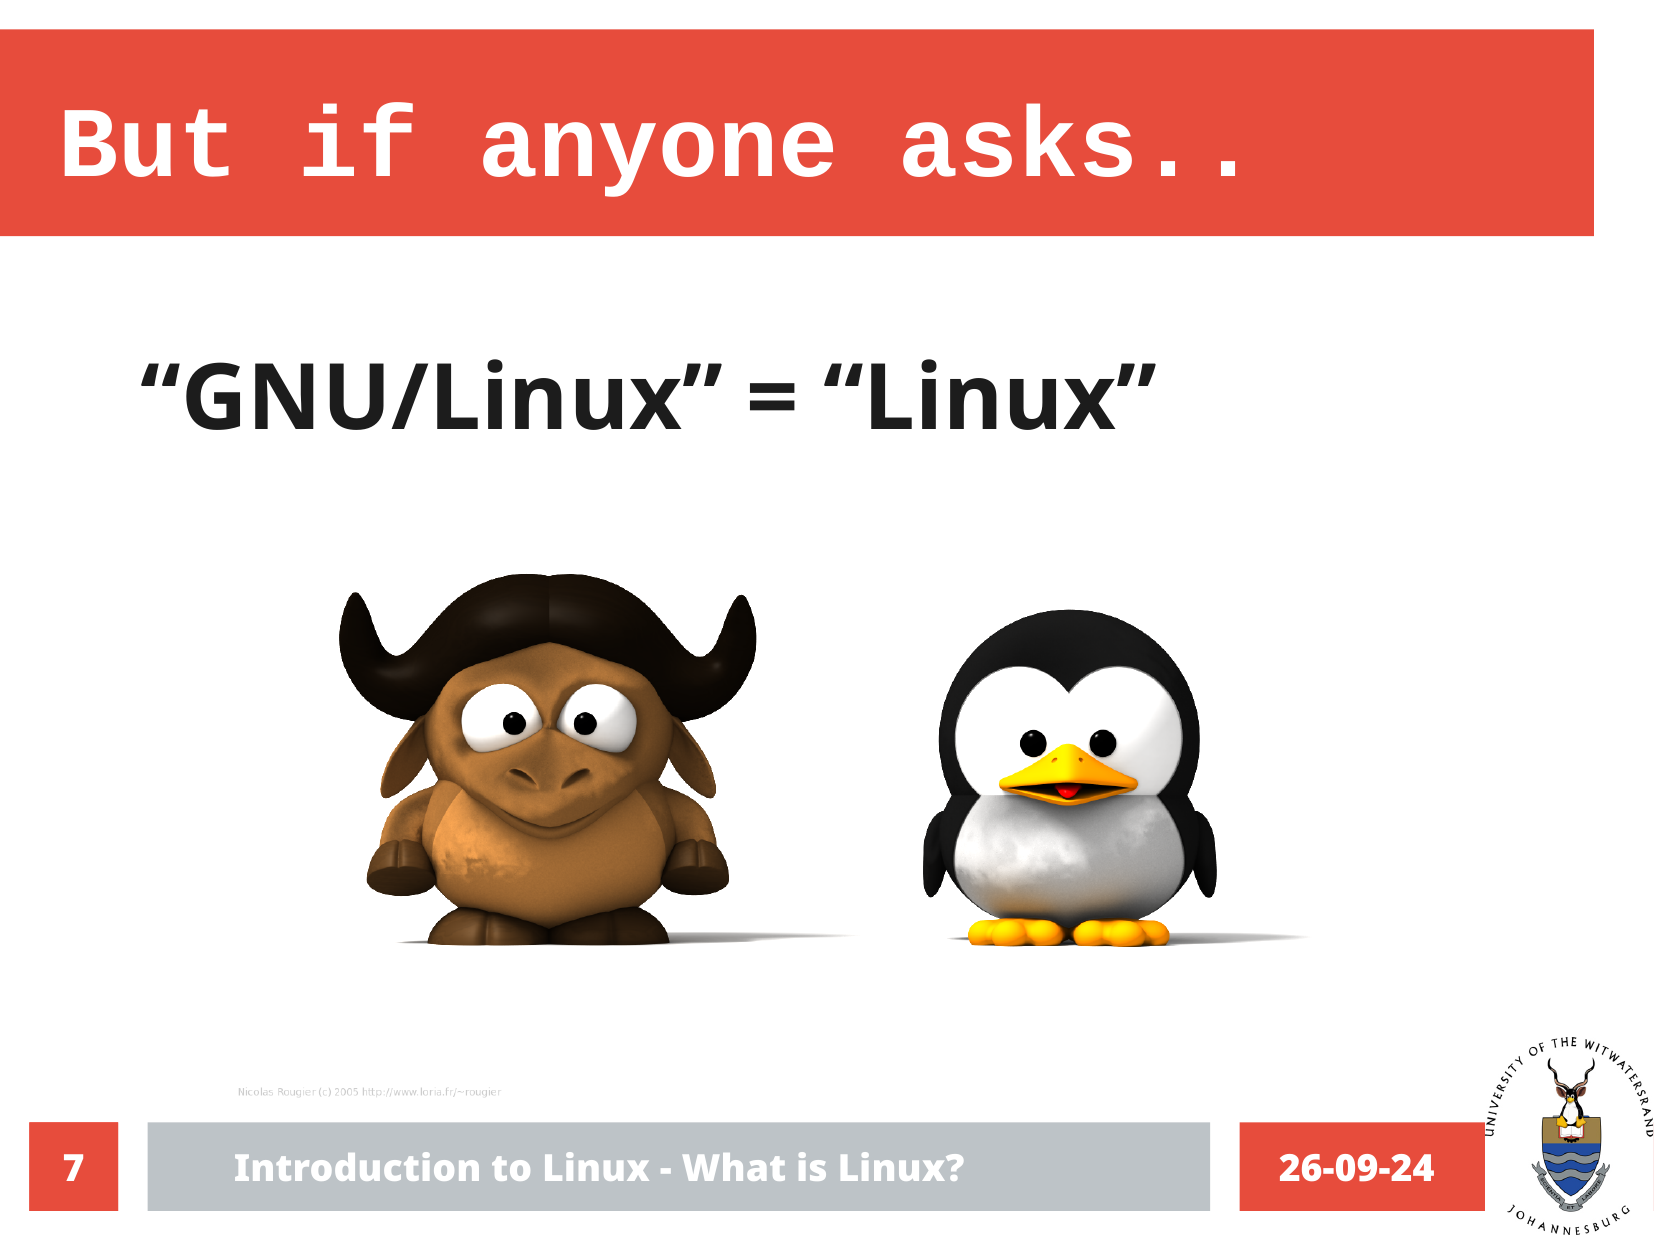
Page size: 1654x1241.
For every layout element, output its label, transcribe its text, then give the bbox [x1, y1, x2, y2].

subtitle “GNU/Linux” = “Linux” [140, 331, 1646, 1100]
title But if anyone asks.. [58, 59, 1594, 207]
picture [1485, 1037, 1654, 1235]
picture [235, 524, 1382, 1098]
